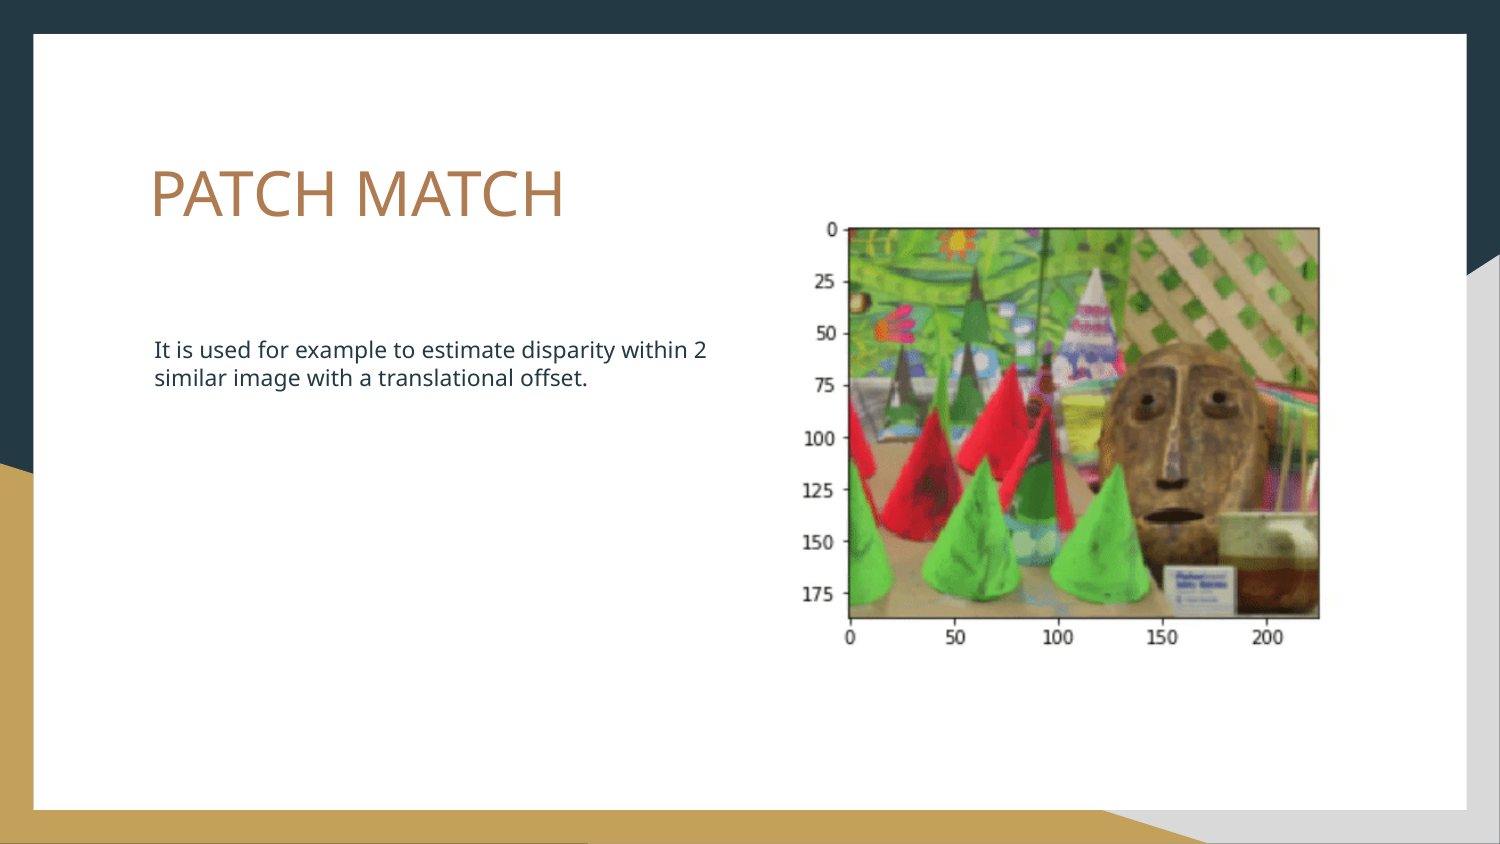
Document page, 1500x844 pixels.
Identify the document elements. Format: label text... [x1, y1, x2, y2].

title PATCH MATCH [134, 138, 1366, 296]
picture [789, 210, 1336, 661]
list It is used for example to estimate disparity within 2 similar image with a translational offset. [139, 320, 757, 778]
